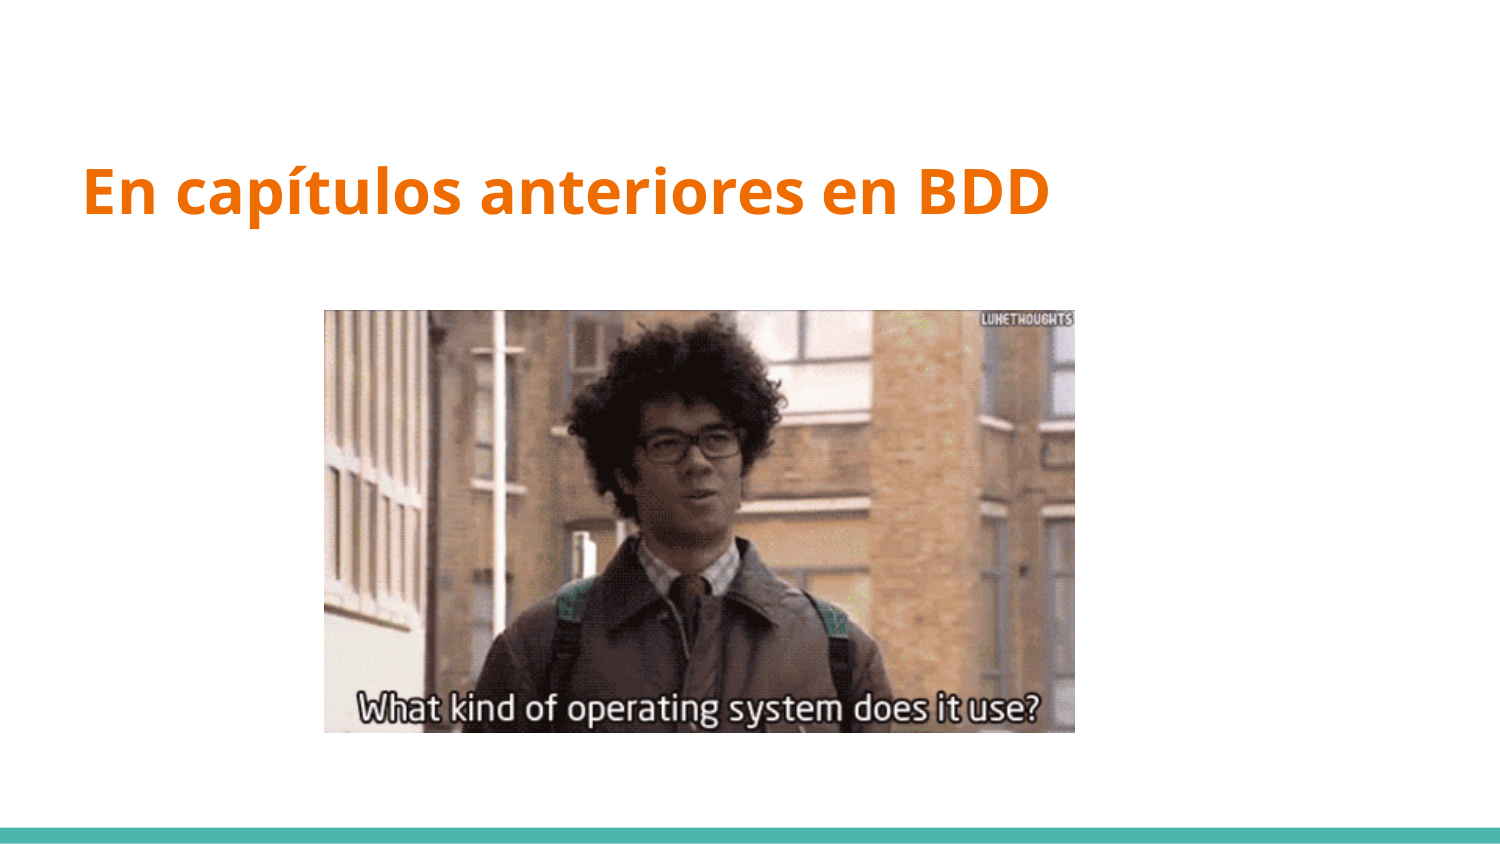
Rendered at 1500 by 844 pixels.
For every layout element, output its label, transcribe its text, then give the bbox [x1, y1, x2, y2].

picture [324, 310, 1075, 733]
title En capítulos anteriores en BDD [66, 132, 1465, 249]
